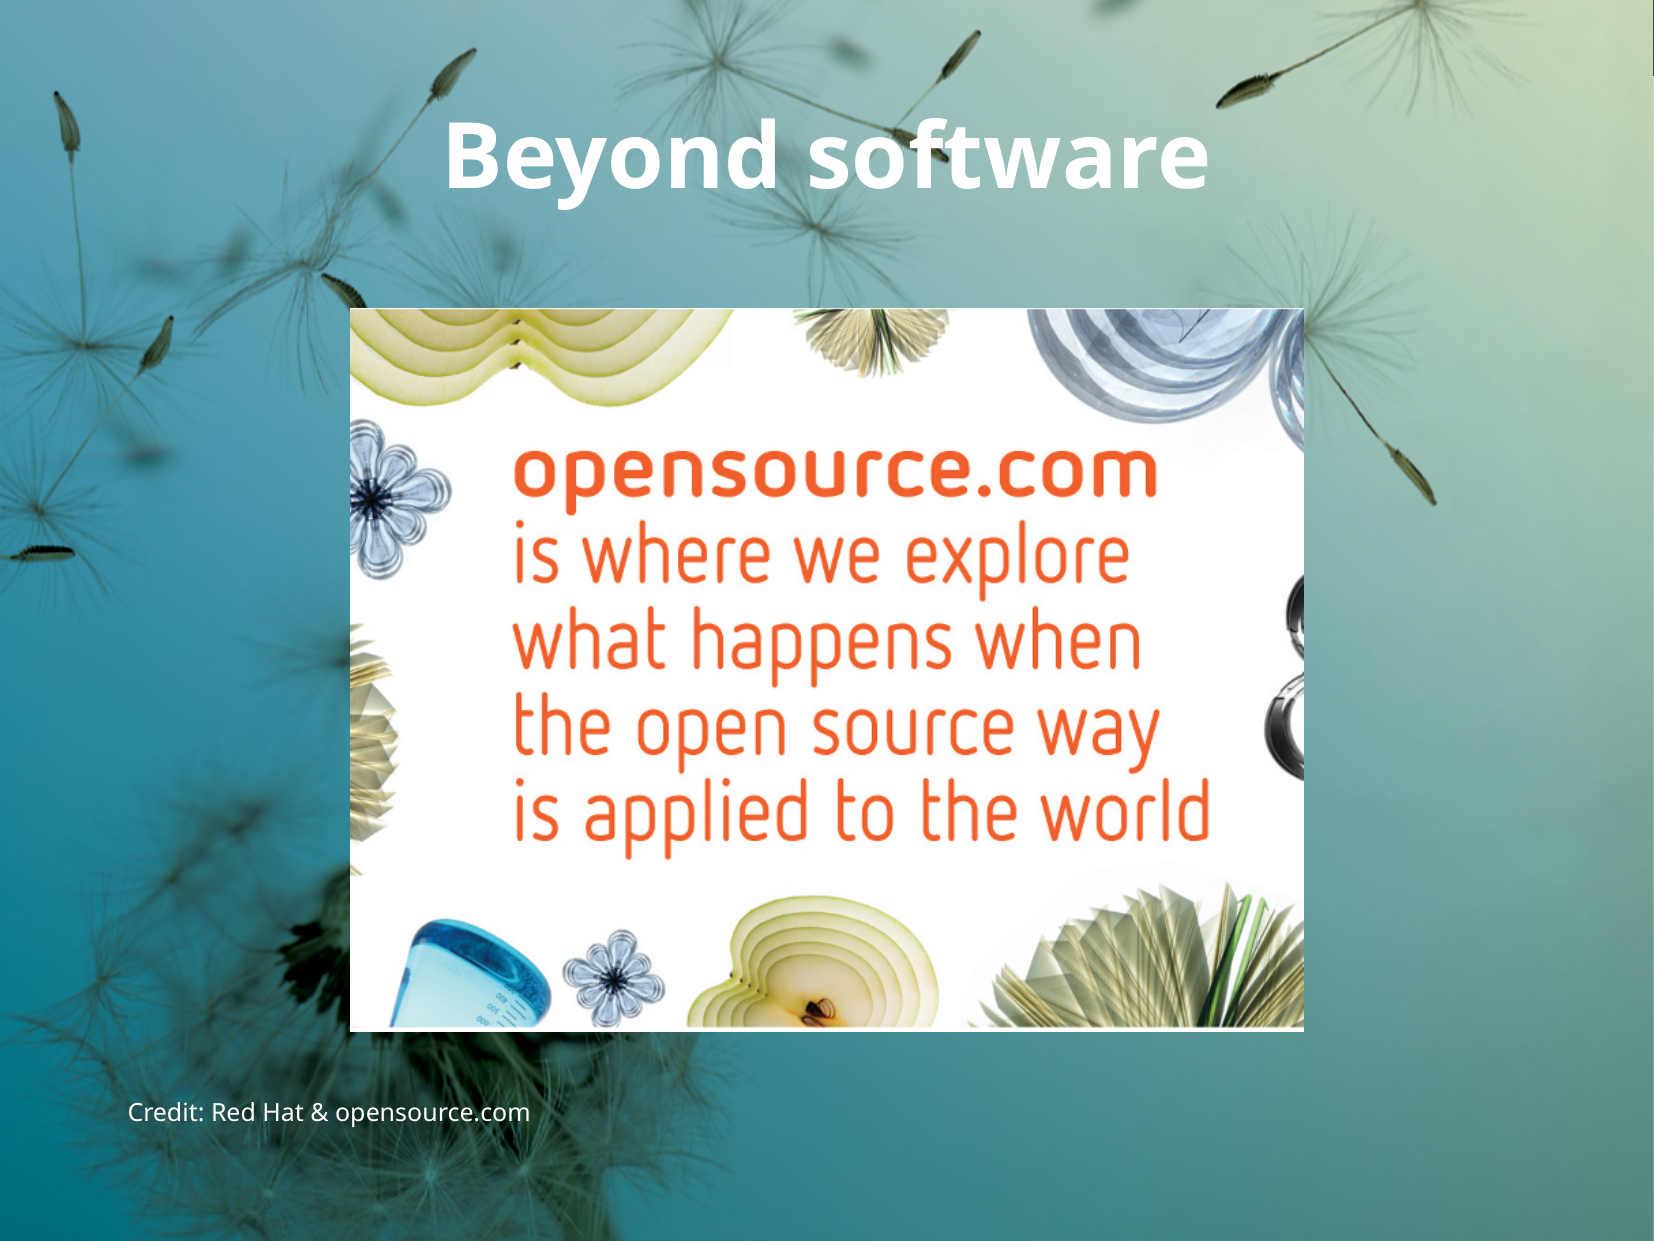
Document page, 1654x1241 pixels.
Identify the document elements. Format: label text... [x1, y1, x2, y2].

text_box Credit: Red Hat & opensource.com [112, 1087, 557, 1131]
title Beyond software [82, 49, 1571, 257]
picture [0, 0, 1654, 1241]
